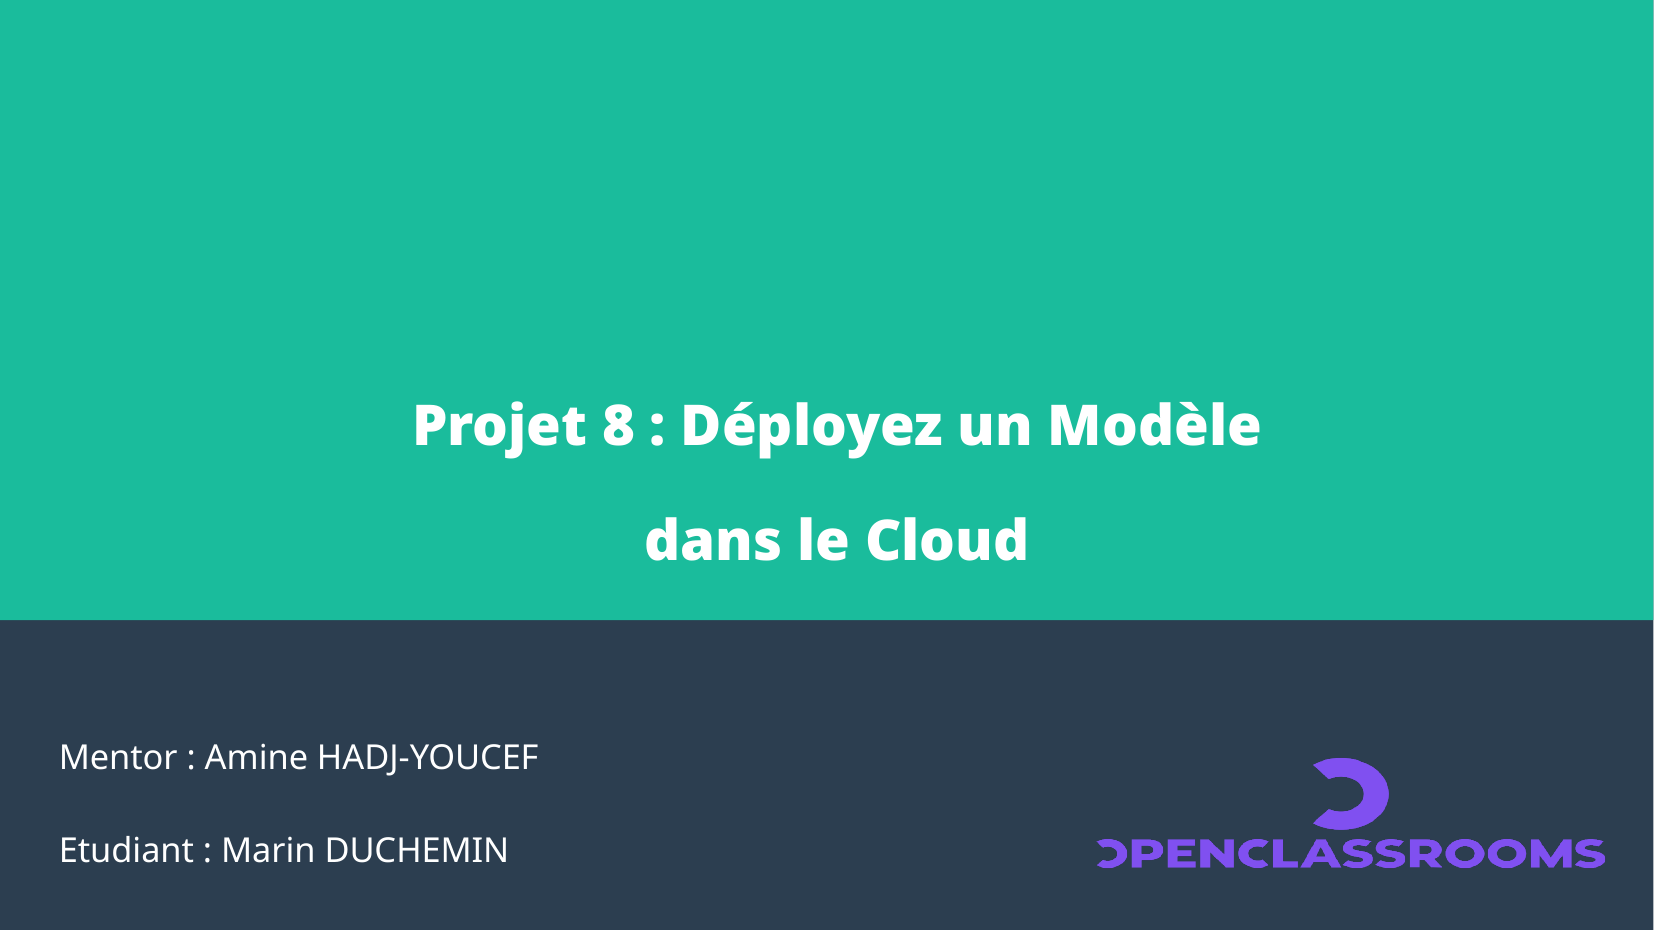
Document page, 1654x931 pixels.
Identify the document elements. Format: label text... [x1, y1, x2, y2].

subtitle Mentor : Amine HADJ-YOUCEF Etudiant : Marin DUCHEMIN [59, 708, 811, 897]
title Projet 8 : Déployez un Modèle dans le Cloud [69, 314, 1606, 610]
picture [1080, 749, 1621, 891]
